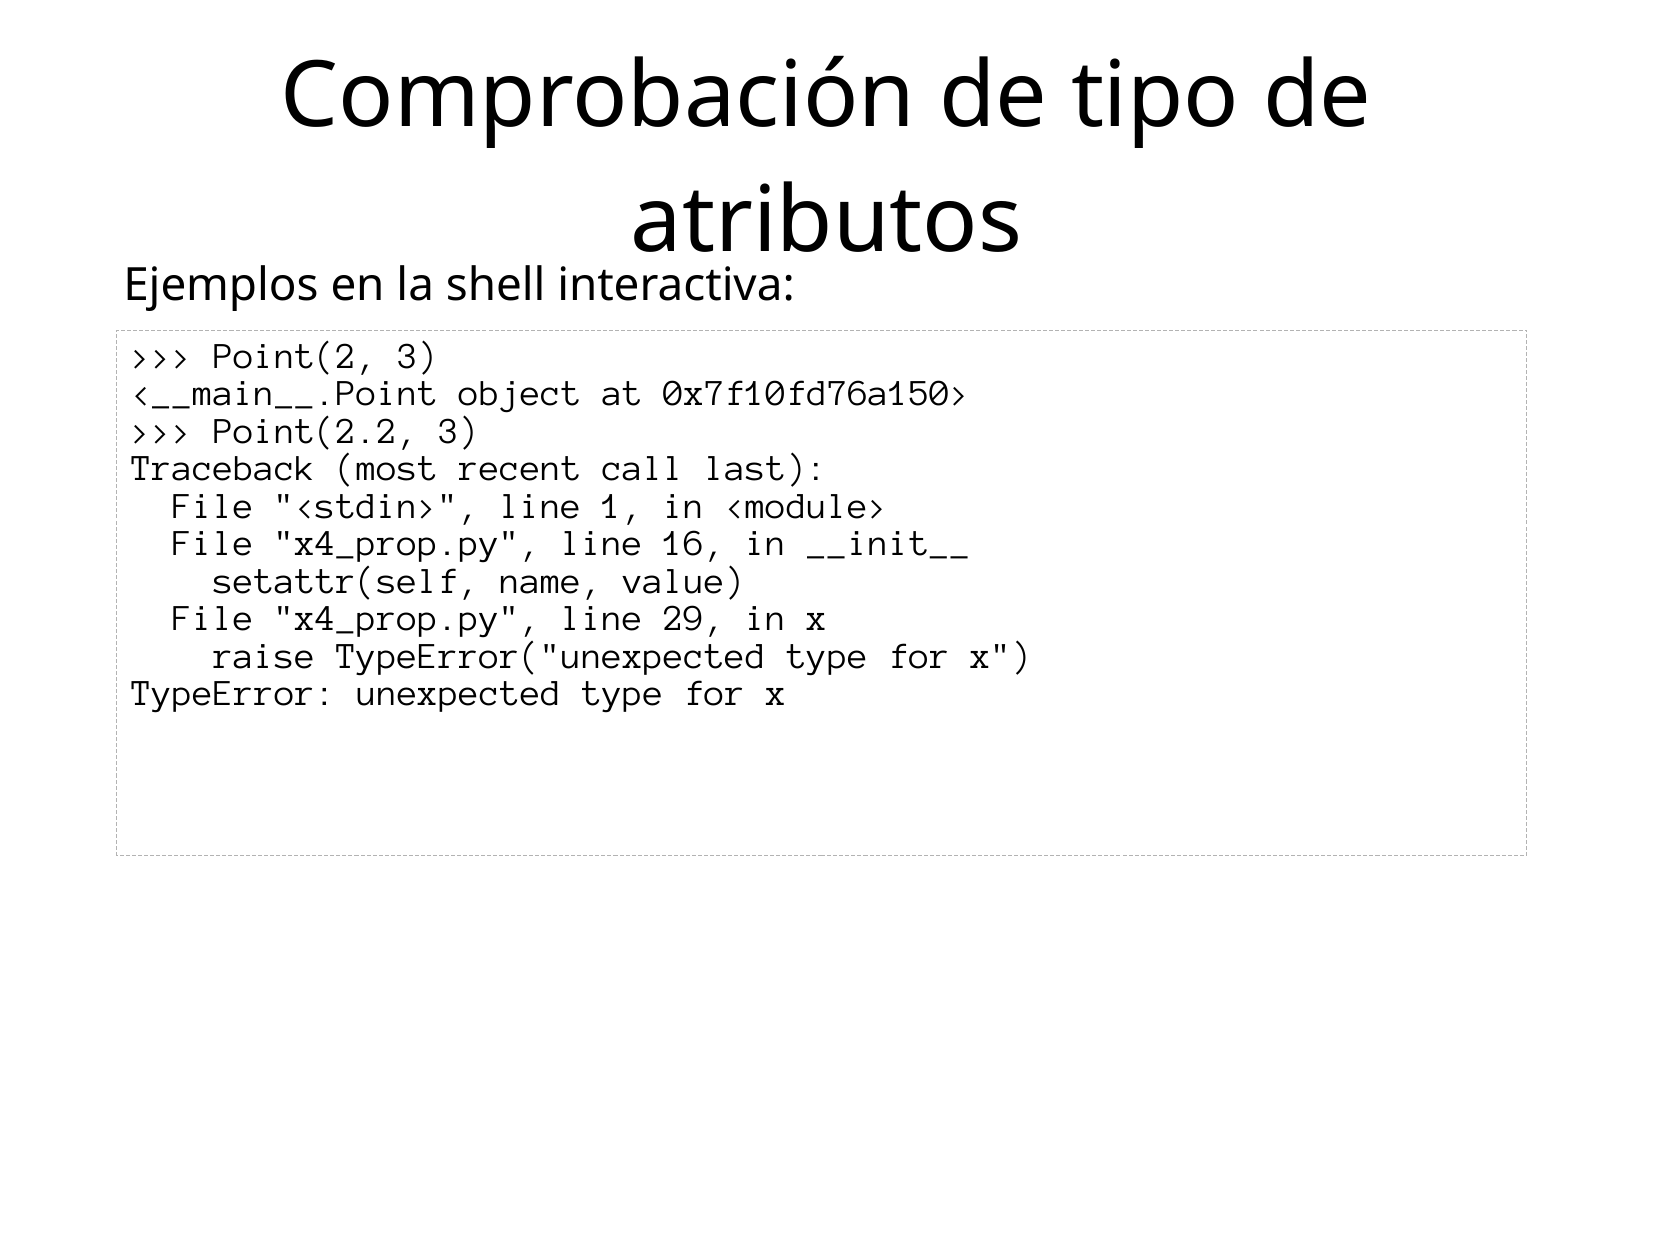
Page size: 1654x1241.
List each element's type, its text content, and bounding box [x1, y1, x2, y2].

title Comprobación de tipo de atributos [82, 49, 1571, 257]
text_box >>> Point(2, 3) <__main__.Point object at 0x7f10fd76a150> >>> Point(2.2, 3) Traceback (most recent call last): File "<stdin>", line 1, in <module> File "x4_prop.py", line 16, in __init__ setattr(self, name, value) File "x4_prop.py", line 29, in x raise TypeError("unexpected type for x") TypeError: unexpected type for x [116, 330, 1527, 720]
text_box Ejemplos en la shell interactiva: [108, 244, 1459, 313]
